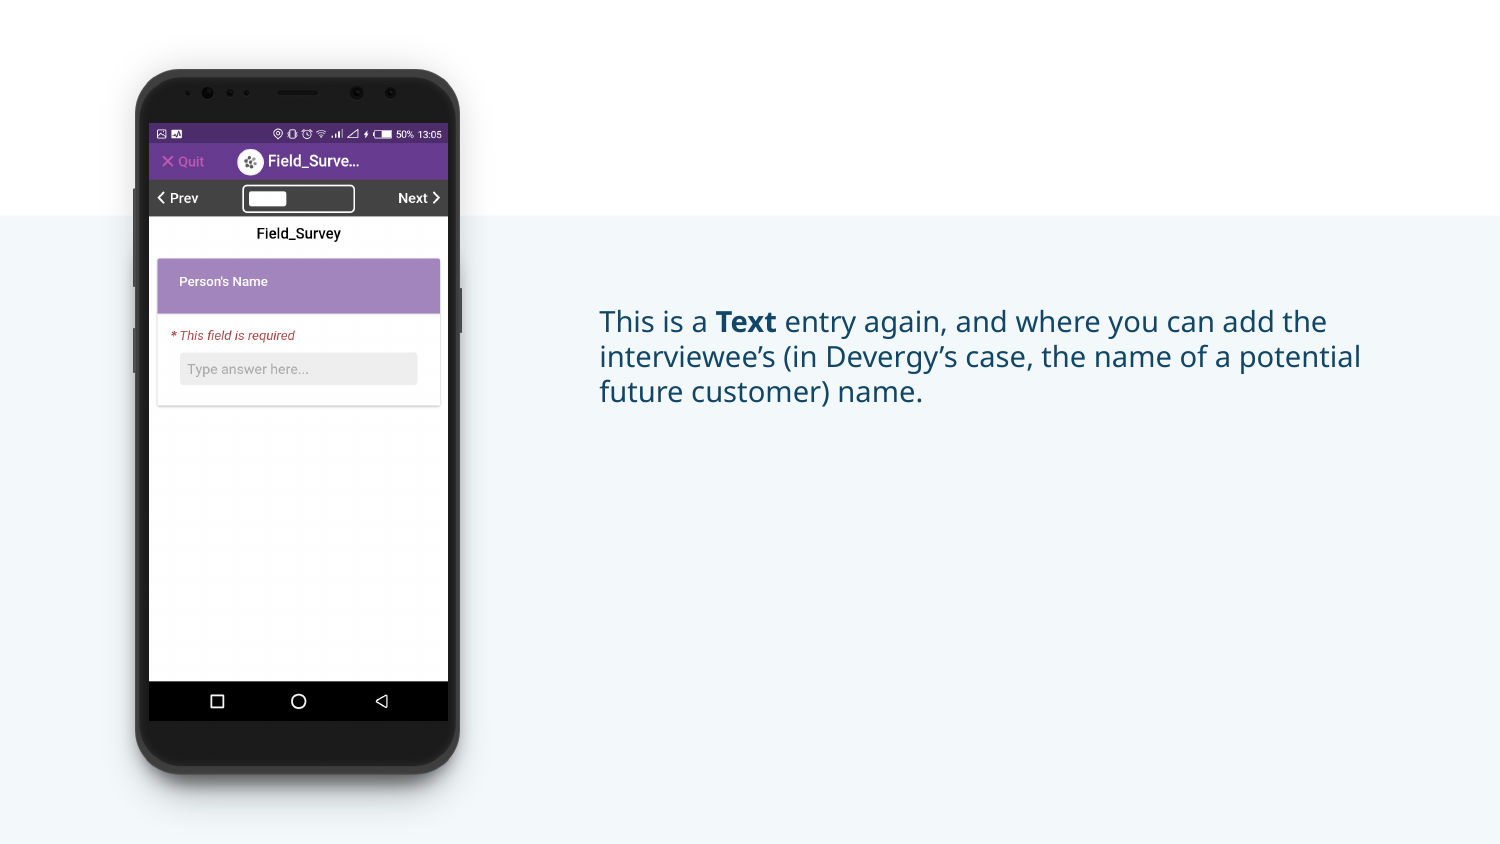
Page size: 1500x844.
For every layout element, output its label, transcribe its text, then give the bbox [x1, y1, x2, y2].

text_box [597, 215, 1500, 844]
picture [0, 0, 597, 844]
text_box This is a Text entry again, and where you can add the interviewee’s (in Devergy’s case, the name of a potential future customer) name. [597, 288, 1383, 732]
